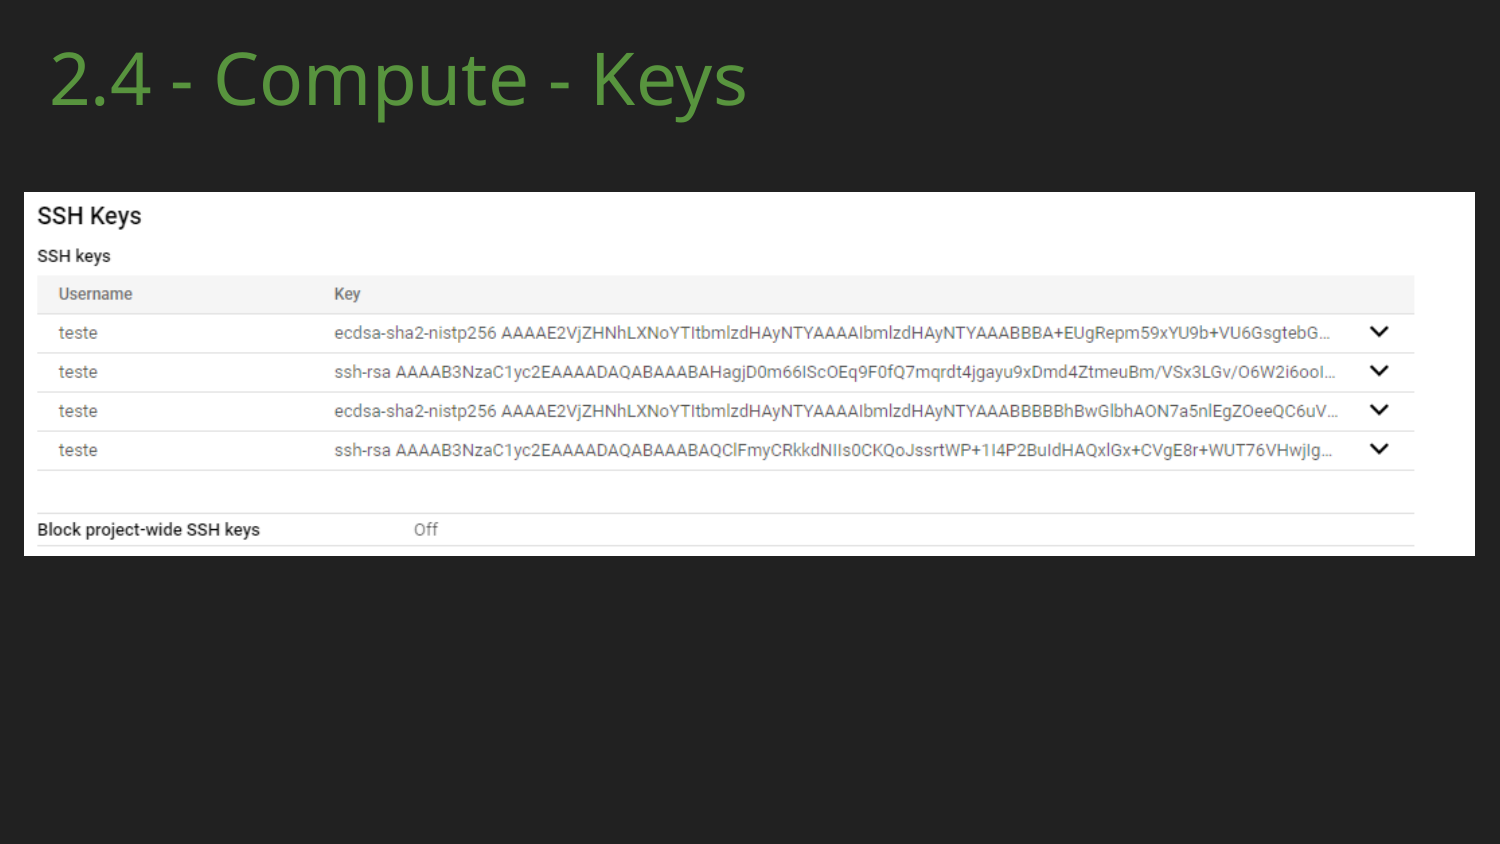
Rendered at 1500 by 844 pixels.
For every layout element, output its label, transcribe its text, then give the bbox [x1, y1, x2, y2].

picture [24, 192, 1475, 556]
title 2.4 - Compute - Keys [34, 17, 1432, 168]
